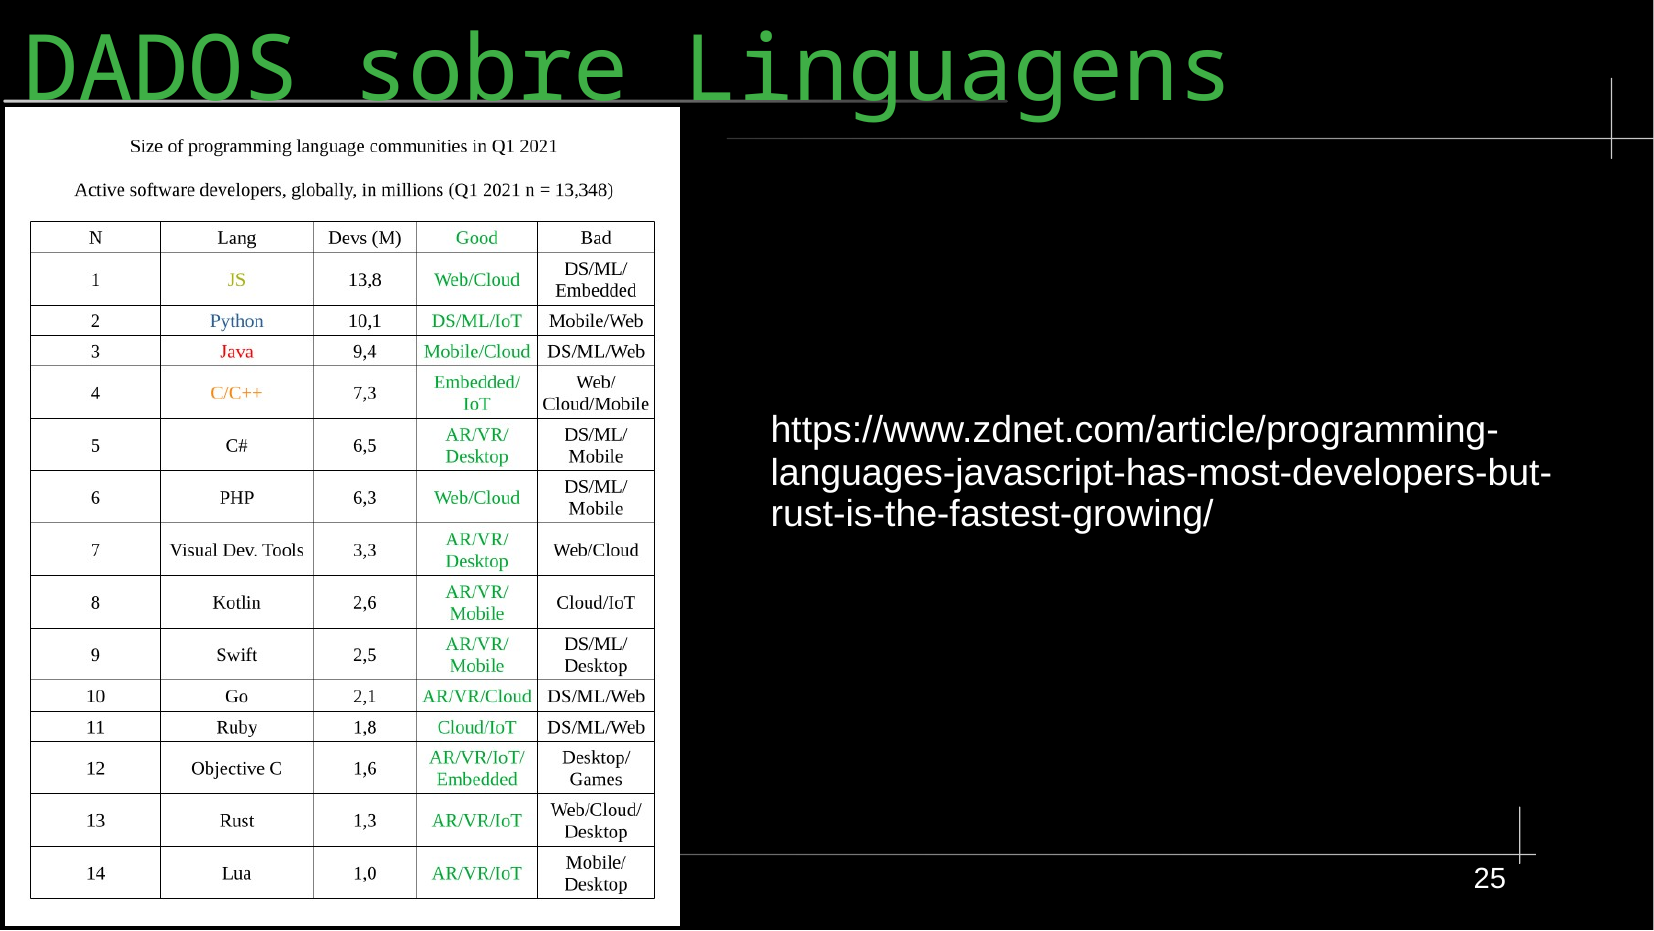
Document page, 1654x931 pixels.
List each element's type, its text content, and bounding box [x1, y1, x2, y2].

picture [5, 107, 680, 926]
text_box https://www.zdnet.com/article/programming- languages-javascript-has-most-developers-but- rust-is-the-fastest-growing/ [755, 401, 1568, 543]
title DADOS sobre Linguagens [23, 7, 1589, 123]
